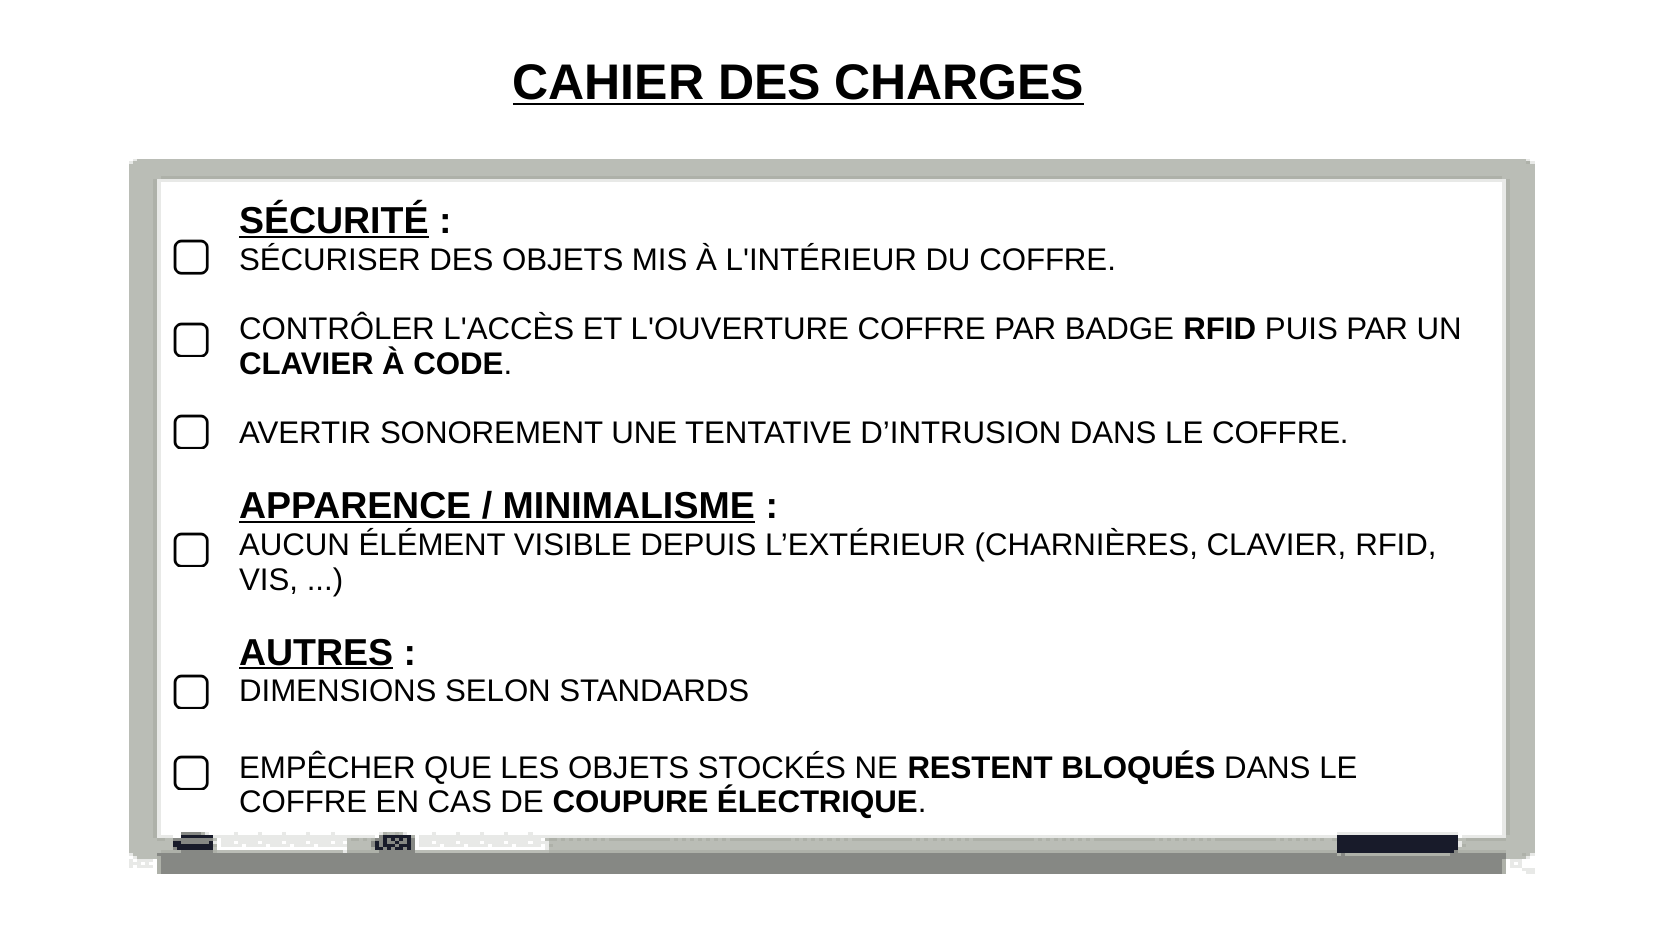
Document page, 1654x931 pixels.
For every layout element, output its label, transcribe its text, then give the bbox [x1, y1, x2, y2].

text_box SÉCURITÉ : SÉCURISER DES OBJETS MIS À L'INTÉRIEUR DU COFFRE. CONTRÔLER L'ACCÈS ET L'OUVERTURE COFFRE PAR BADGE RFID PUIS PAR UN CLAVIER À CODE. AVERTIR SONOREMENT UNE TENTATIVE D’INTRUSION DANS LE COFFRE. APPARENCE / MINIMALISME : AUCUN ÉLÉMENT VISIBLE DEPUIS L’EXTÉRIEUR (CHARNIÈRES, CLAVIER, RFID, VIS, ...) AUTRES : DIMENSIONS SELON STANDARDS EMPÊCHER QUE LES OBJETS STOCKÉS NE RESTENT BLOQUÉS DANS LE COFFRE EN CAS DE COUPURE ÉLECTRIQUE. [224, 192, 1501, 827]
picture [129, 159, 1535, 875]
text_box CAHIER DES CHARGES [484, 47, 1123, 118]
